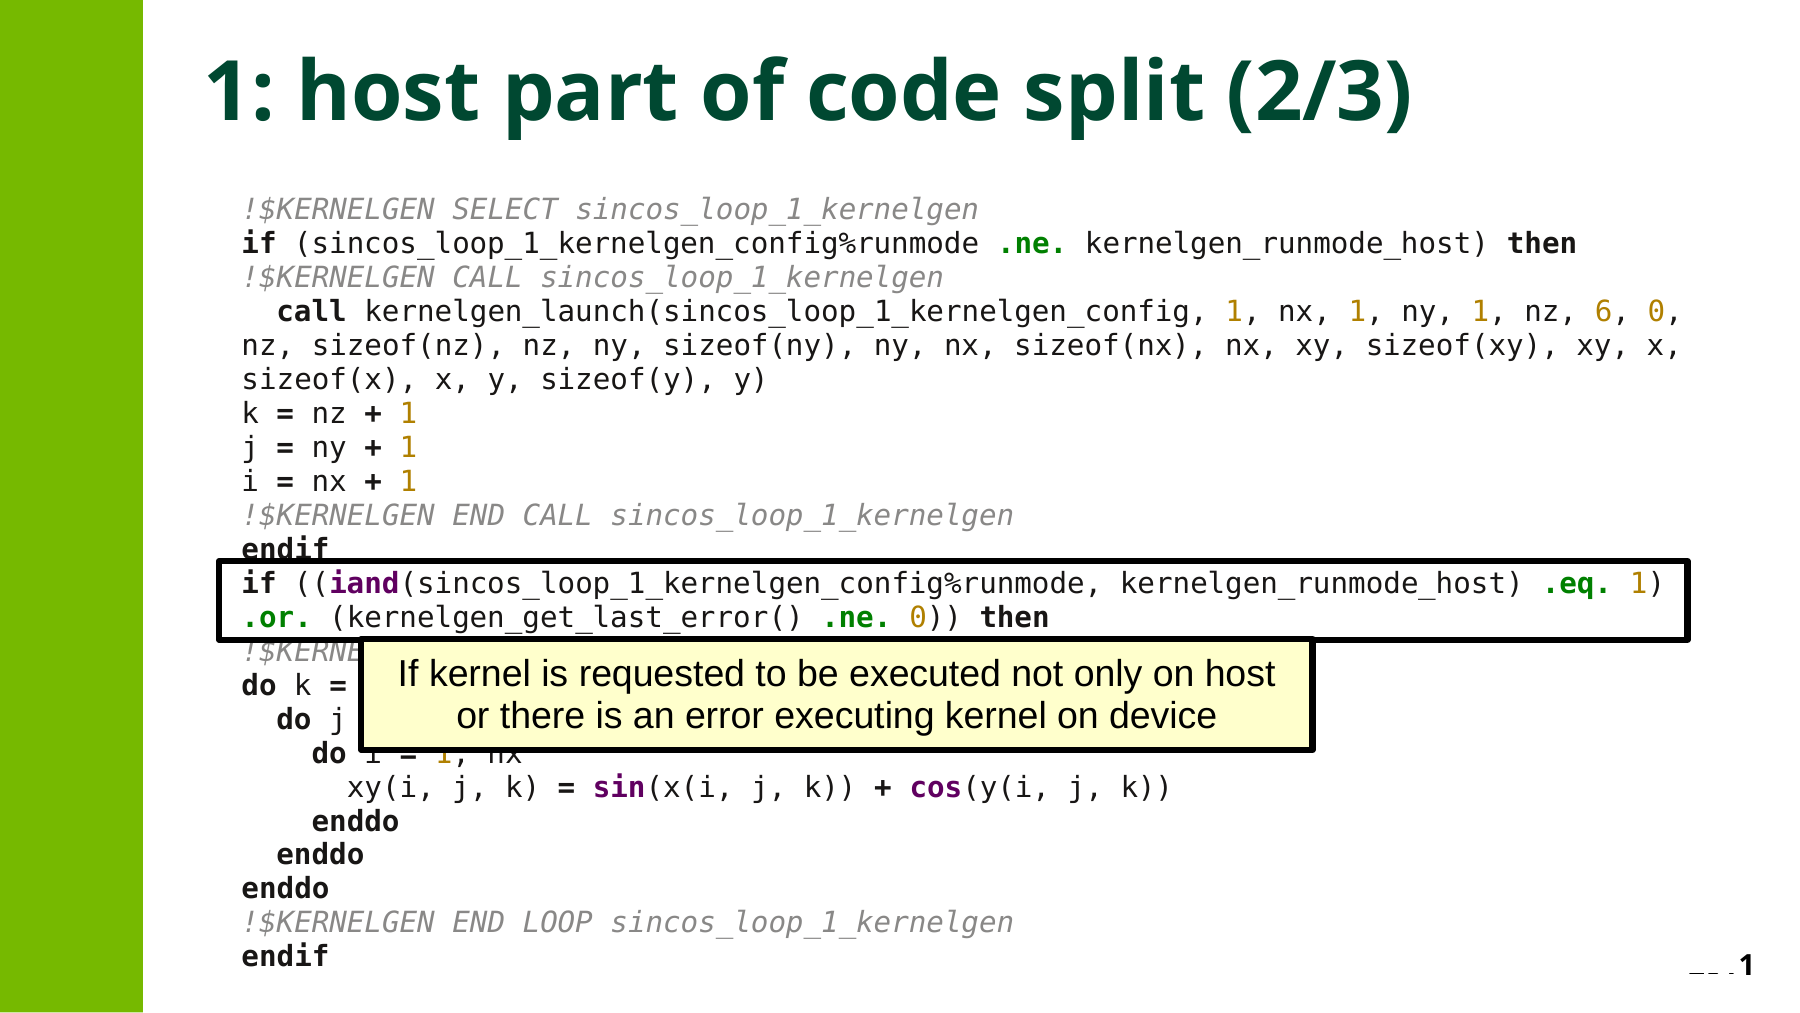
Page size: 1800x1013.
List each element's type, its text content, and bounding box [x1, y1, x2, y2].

title 1: host part of code split (2/3) [188, 40, 1733, 211]
chart [240, 193, 1742, 1013]
chart [240, 564, 1684, 637]
text_box If kernel is requested to be executed not only on host or there is an error executing kernel on device [361, 638, 1313, 751]
